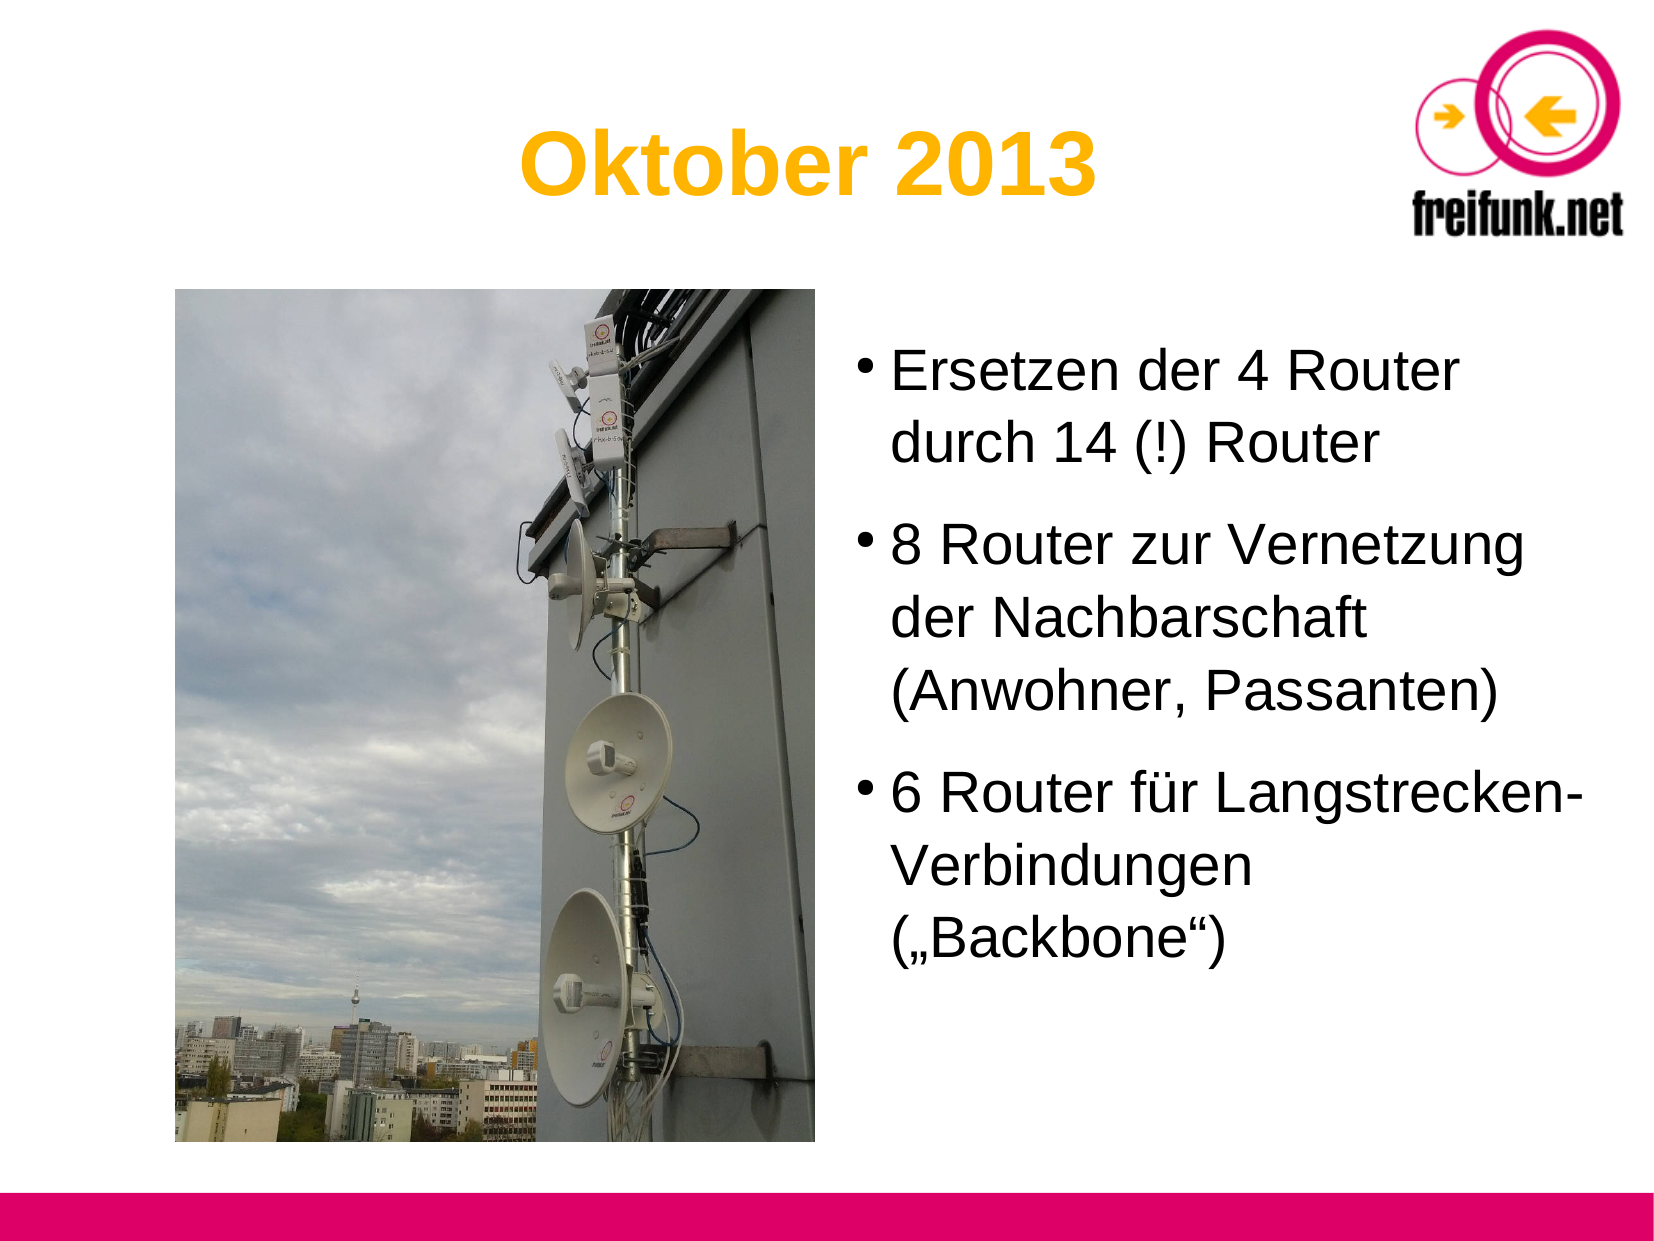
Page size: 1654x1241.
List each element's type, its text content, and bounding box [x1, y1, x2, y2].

list Ersetzen der 4 Router durch 14 (!) Router 8 Router zur Vernetzung der Nachbarschaft (Anwohner, Passanten) 6 Router für Langstrecken-Verbindungen („Backbone“) [844, 290, 1607, 1009]
picture [1380, 0, 1654, 266]
picture [175, 289, 815, 1142]
title Oktober 2013 [212, 53, 1406, 260]
